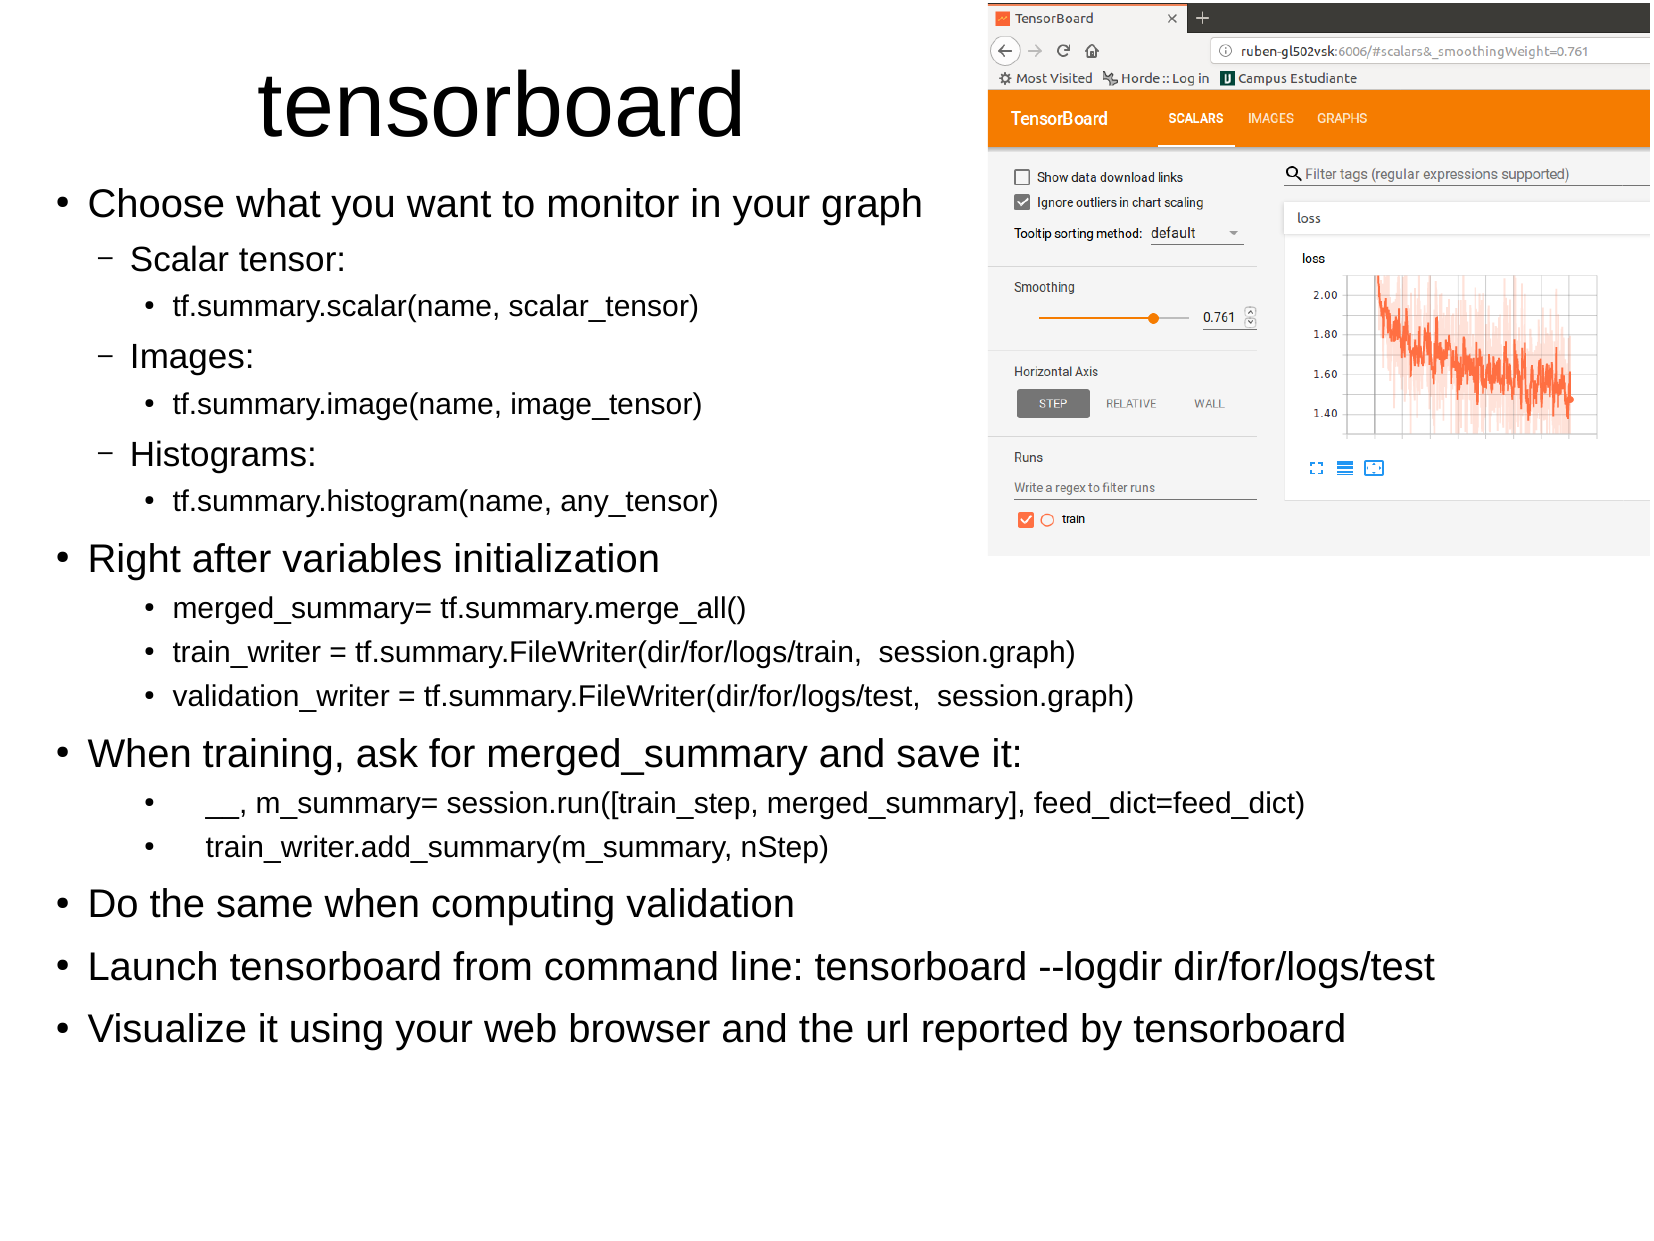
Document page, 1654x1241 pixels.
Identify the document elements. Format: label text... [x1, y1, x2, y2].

picture [987, 3, 1651, 556]
list Choose what you want to monitor in your graph Scalar tensor: tf.summary.scalar(name, scalar_tensor) Images: tf.summary.image(name, image_tensor) Histograms: tf.summary.histogram(name, any_tensor) Right after variables initialization merged_summary= tf.summary.merge_all() train_writer = tf.summary.FileWriter(dir/for/logs/train, session.graph) validation_writer = tf.summary.FileWriter(dir/for/logs/test, session.graph) When training, ask for merged_summary and save it: __, m_summary= session.run([train_step, merged_summary], feed_dict=feed_dict) train_writer.add_summary(m_summary, nStep) Do the same when computing validation Launch tensorboard from command line: tensorboard --logdir dir/for/logs/test Visualize it using your web browser and the url reported by tensorboard [45, 180, 1534, 1066]
title tensorboard [60, 43, 946, 166]
